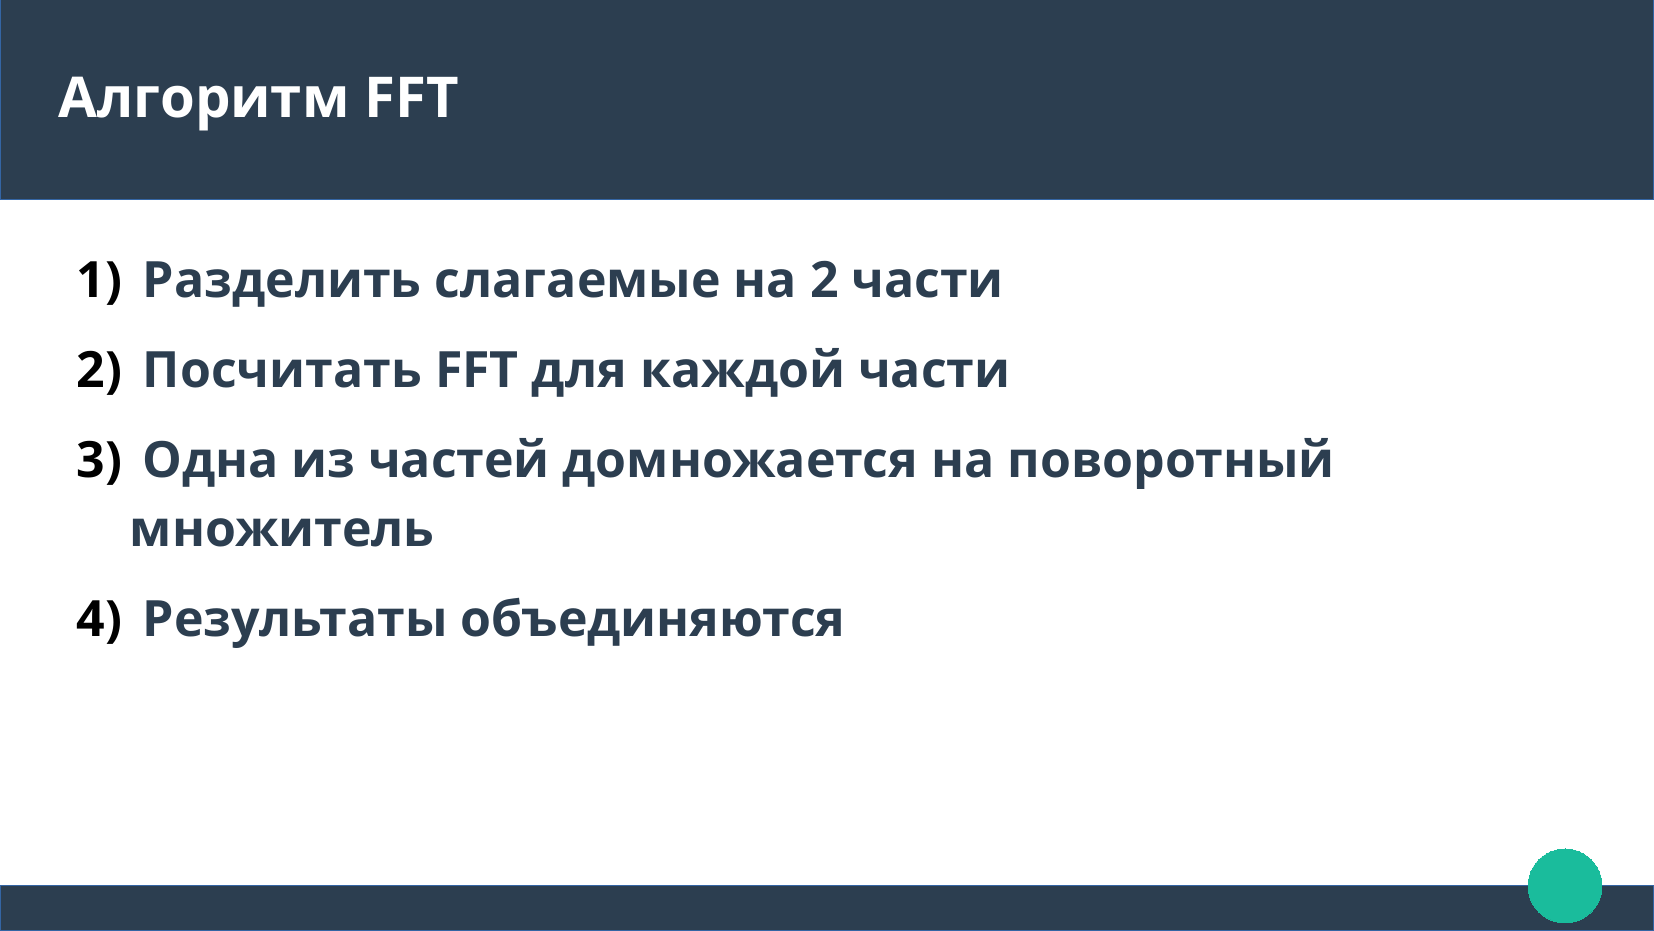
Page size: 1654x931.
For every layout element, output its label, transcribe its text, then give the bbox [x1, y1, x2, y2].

list Разделить слагаемые на 2 части Посчитать FFT для каждой части Одна из частей домножается на поворотный множитель Результаты объединяются [59, 243, 1595, 864]
title Алгоритм FFT [59, 37, 1595, 155]
